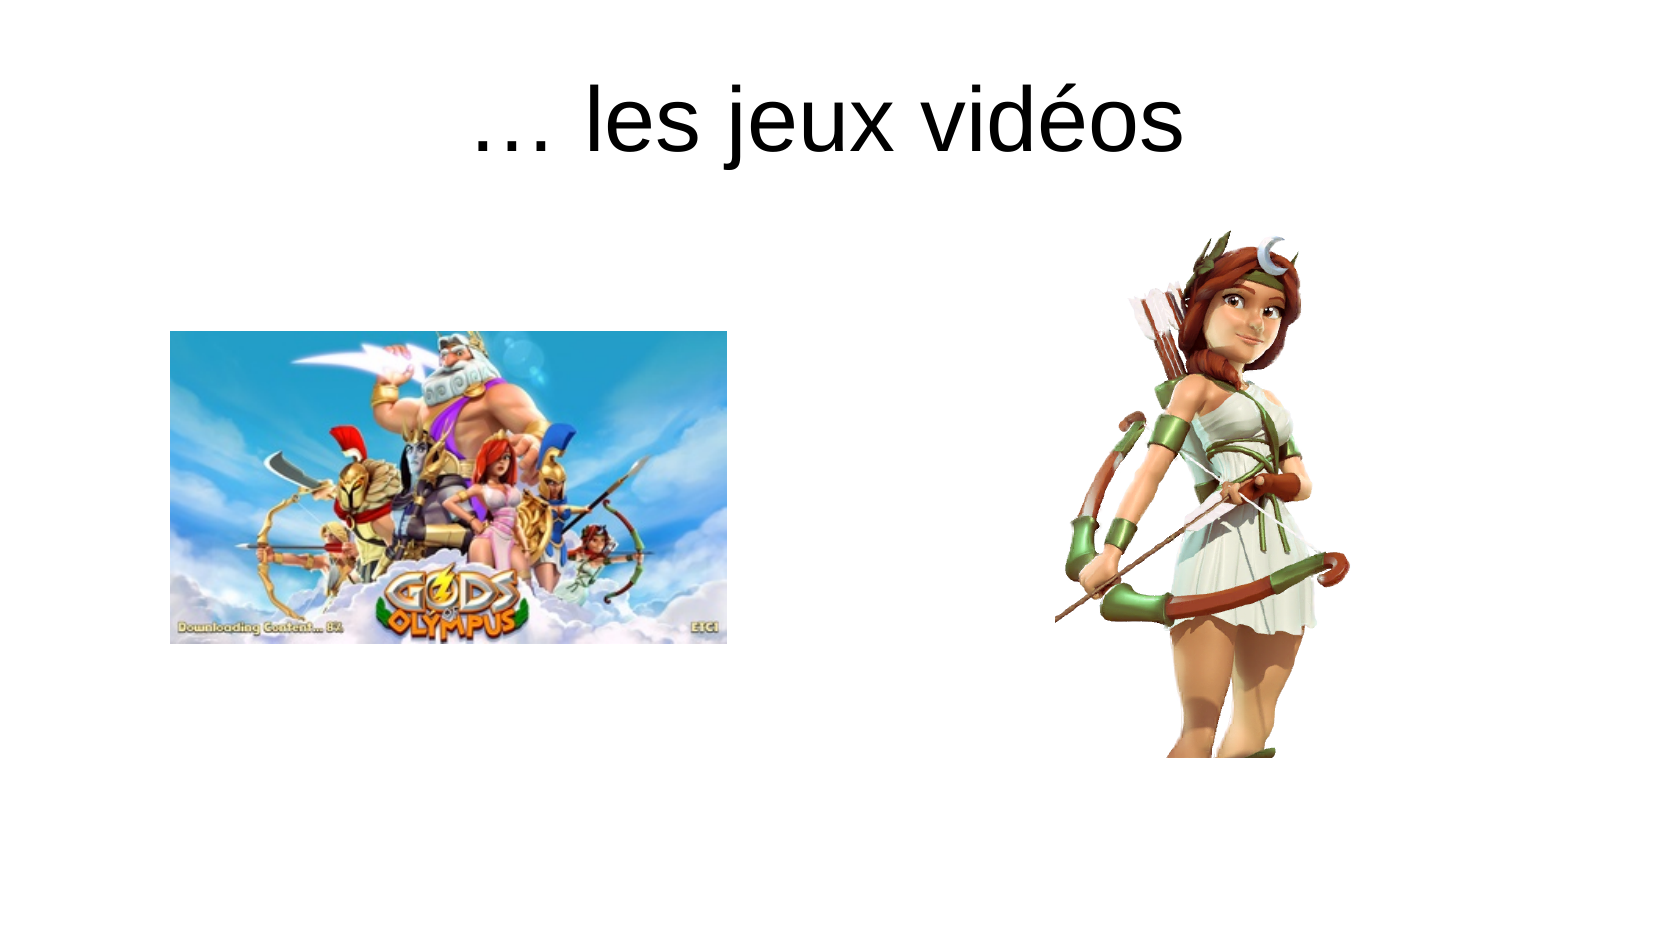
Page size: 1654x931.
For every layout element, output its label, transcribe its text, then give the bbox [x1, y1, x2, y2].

title … les jeux vidéos [82, 37, 1571, 193]
picture [170, 331, 727, 644]
picture [1055, 217, 1355, 758]
